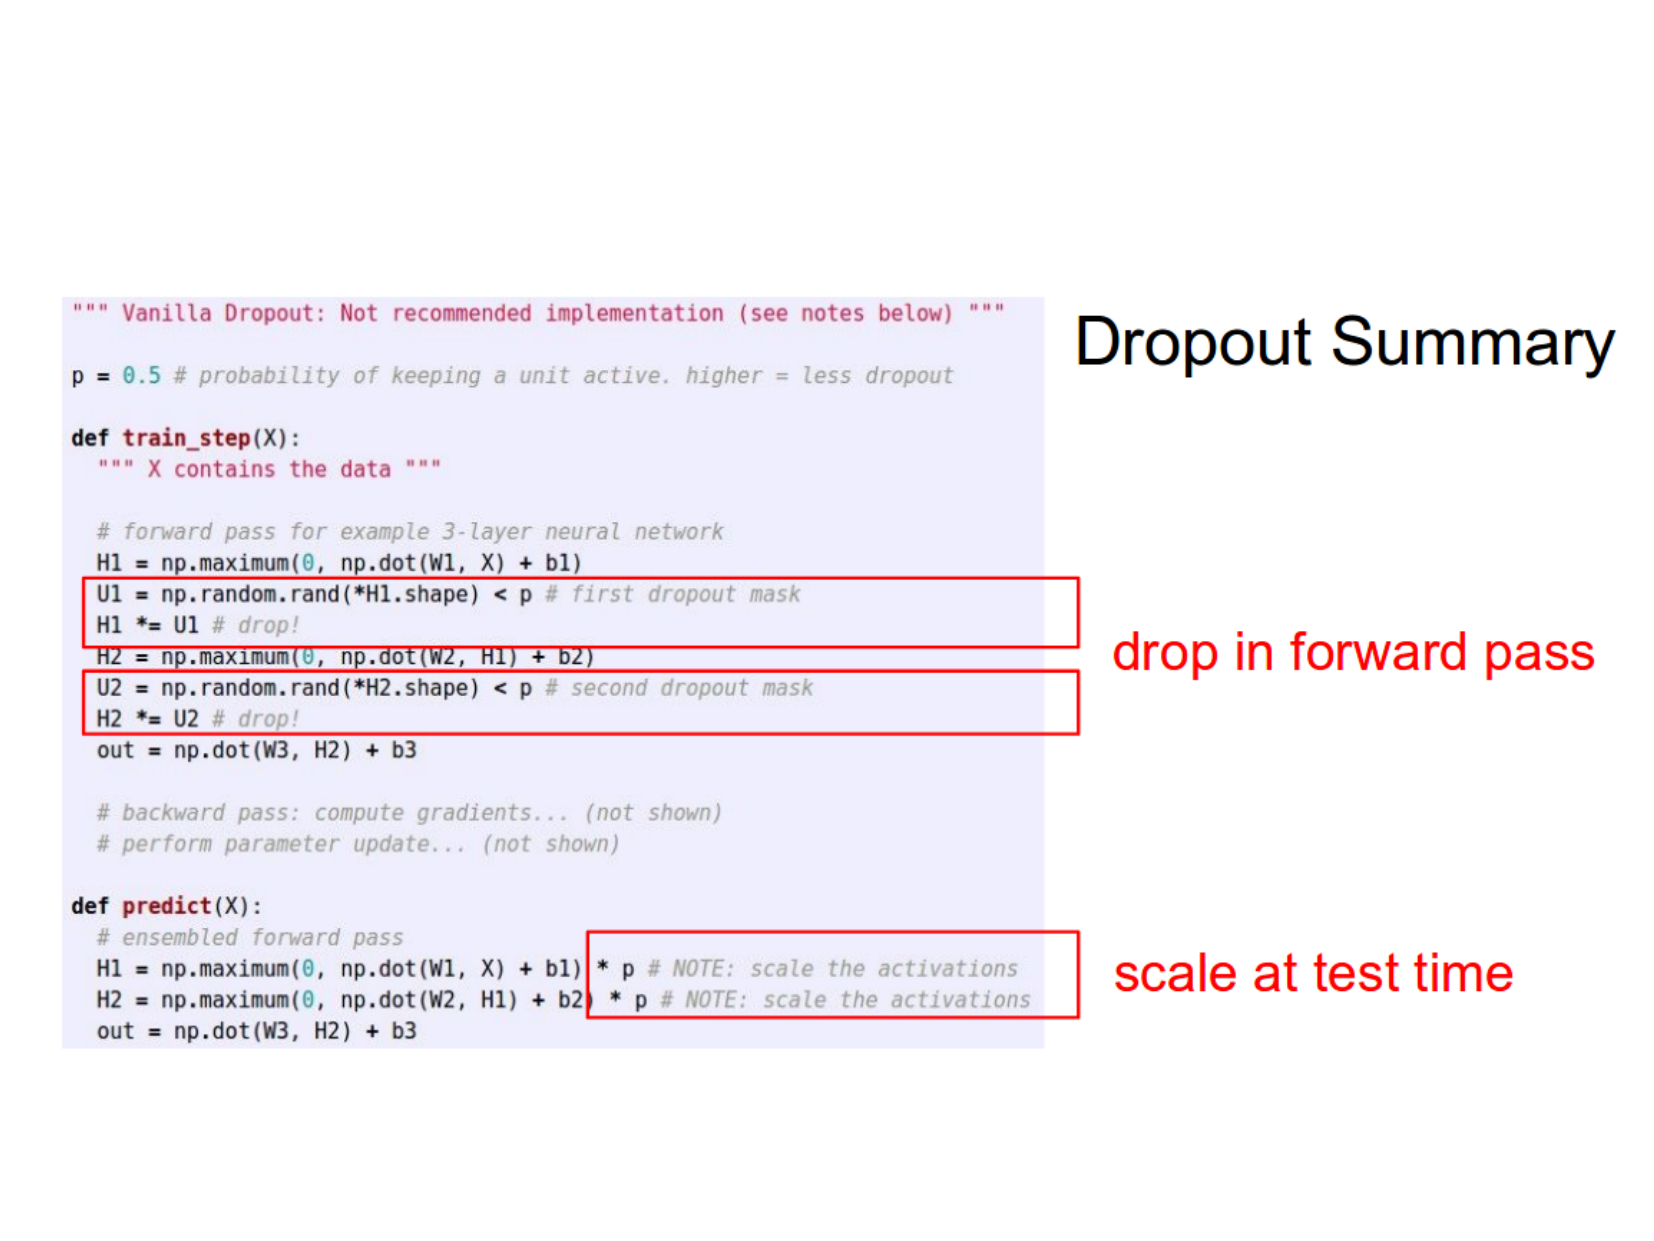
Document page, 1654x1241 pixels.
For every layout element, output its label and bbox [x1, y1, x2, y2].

picture [45, 283, 1630, 1066]
